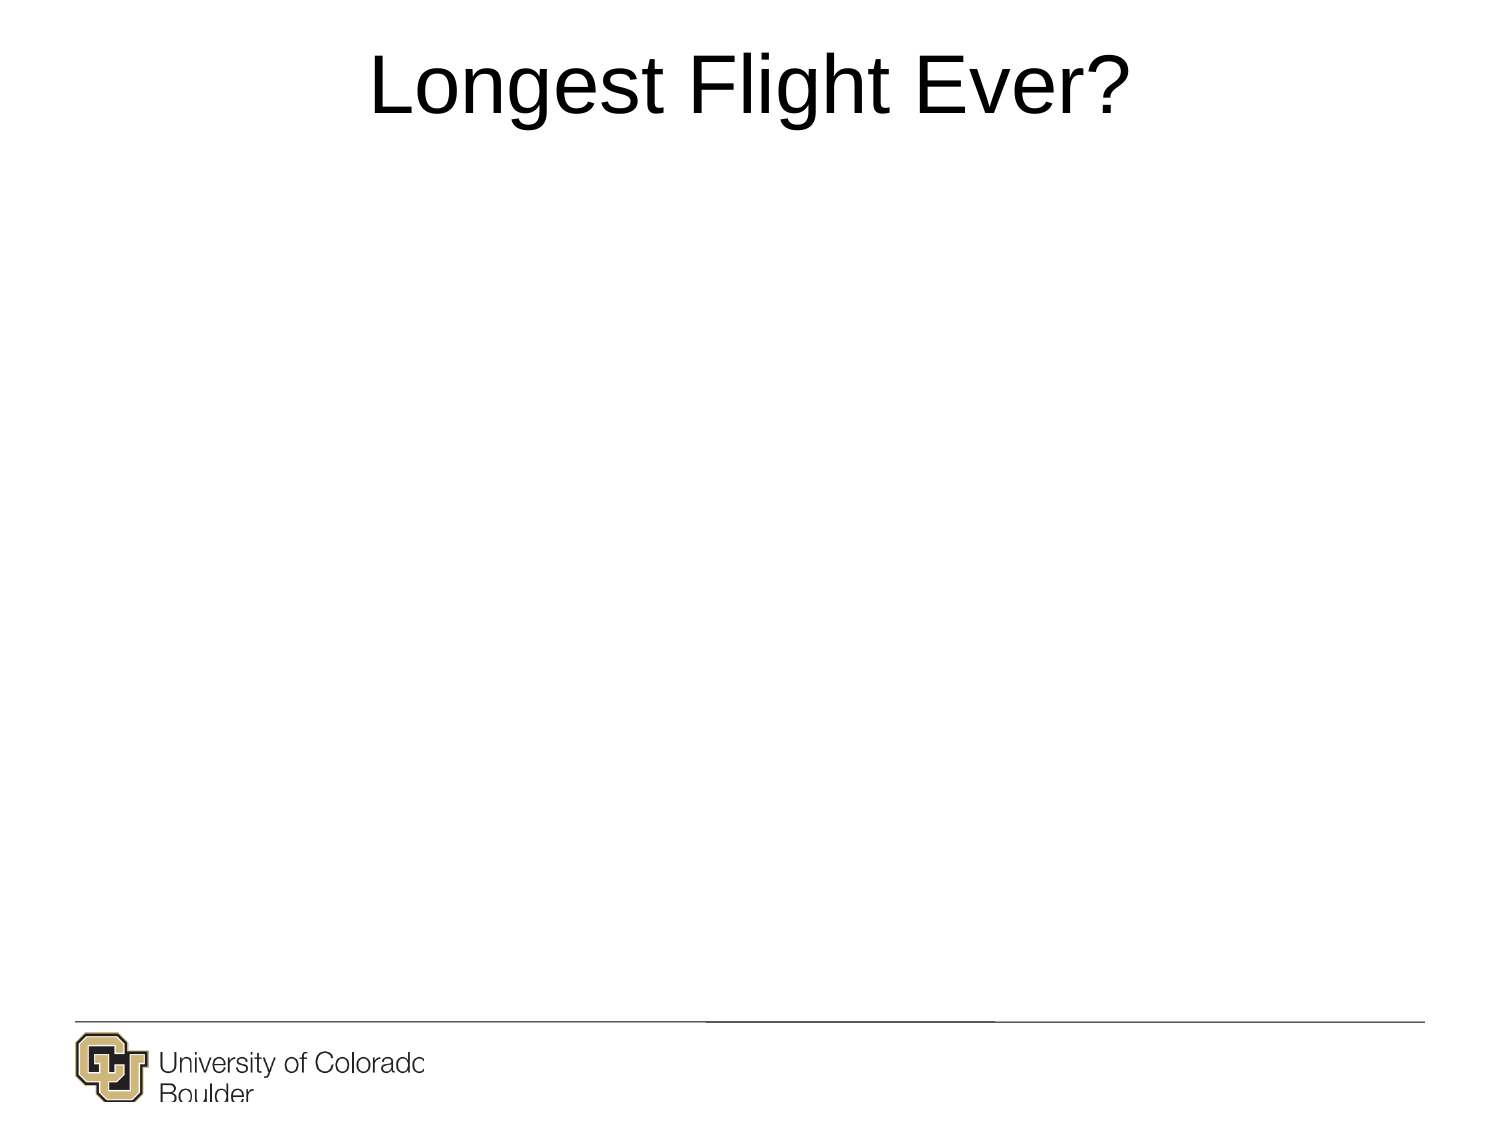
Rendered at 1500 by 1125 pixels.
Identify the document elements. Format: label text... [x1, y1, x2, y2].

title Longest Flight Ever? [75, 26, 1425, 135]
